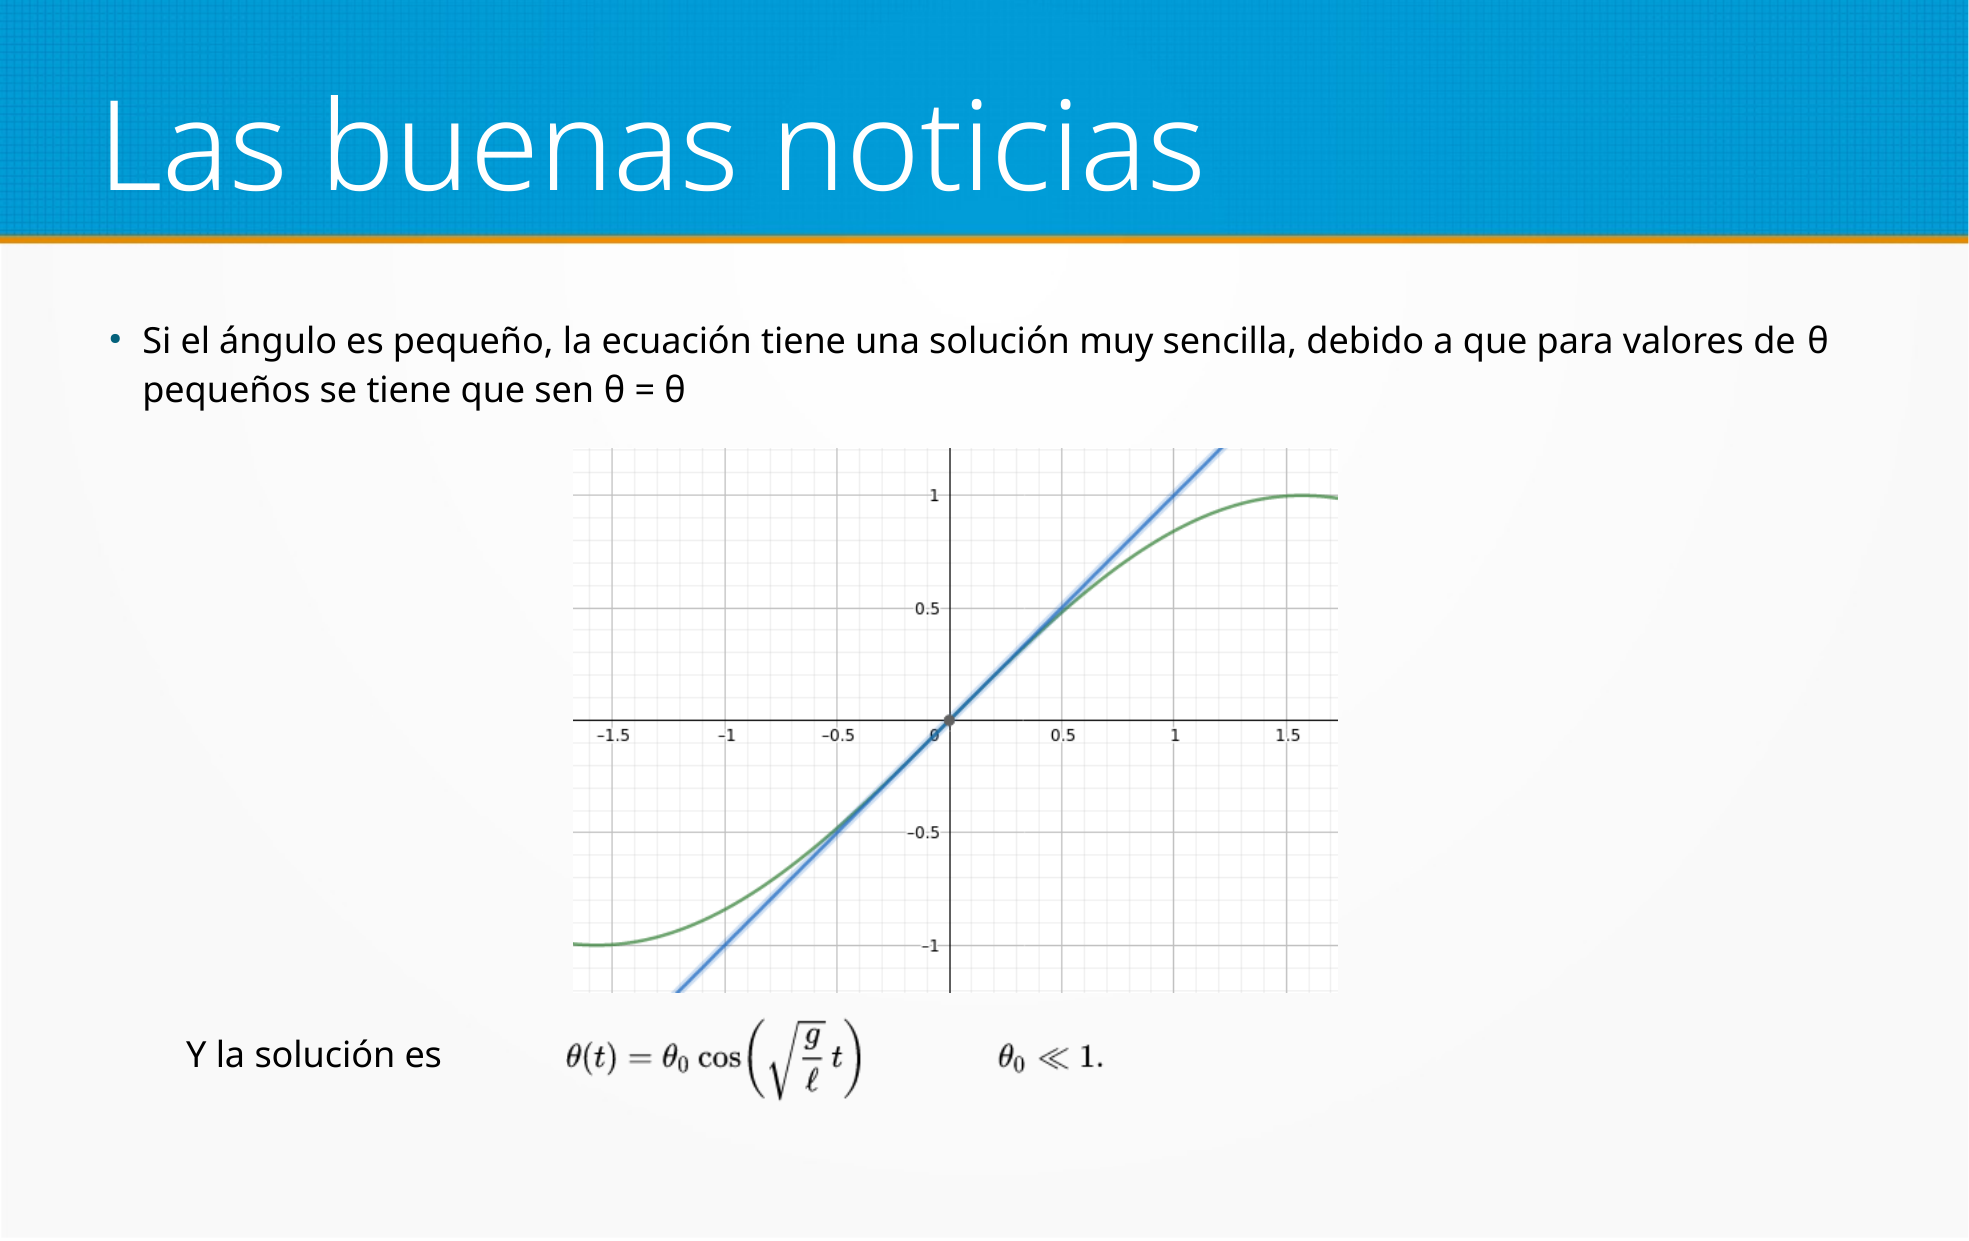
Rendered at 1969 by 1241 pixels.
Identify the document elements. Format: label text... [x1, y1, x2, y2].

picture [0, 233, 1969, 1241]
list Si el ángulo es pequeño, la ecuación tiene una solución muy sencilla, debido a que para valores de θ pequeños se tiene que sen θ = θ Y la solución es [98, 315, 1861, 1081]
title Las buenas noticias [98, 19, 1870, 227]
